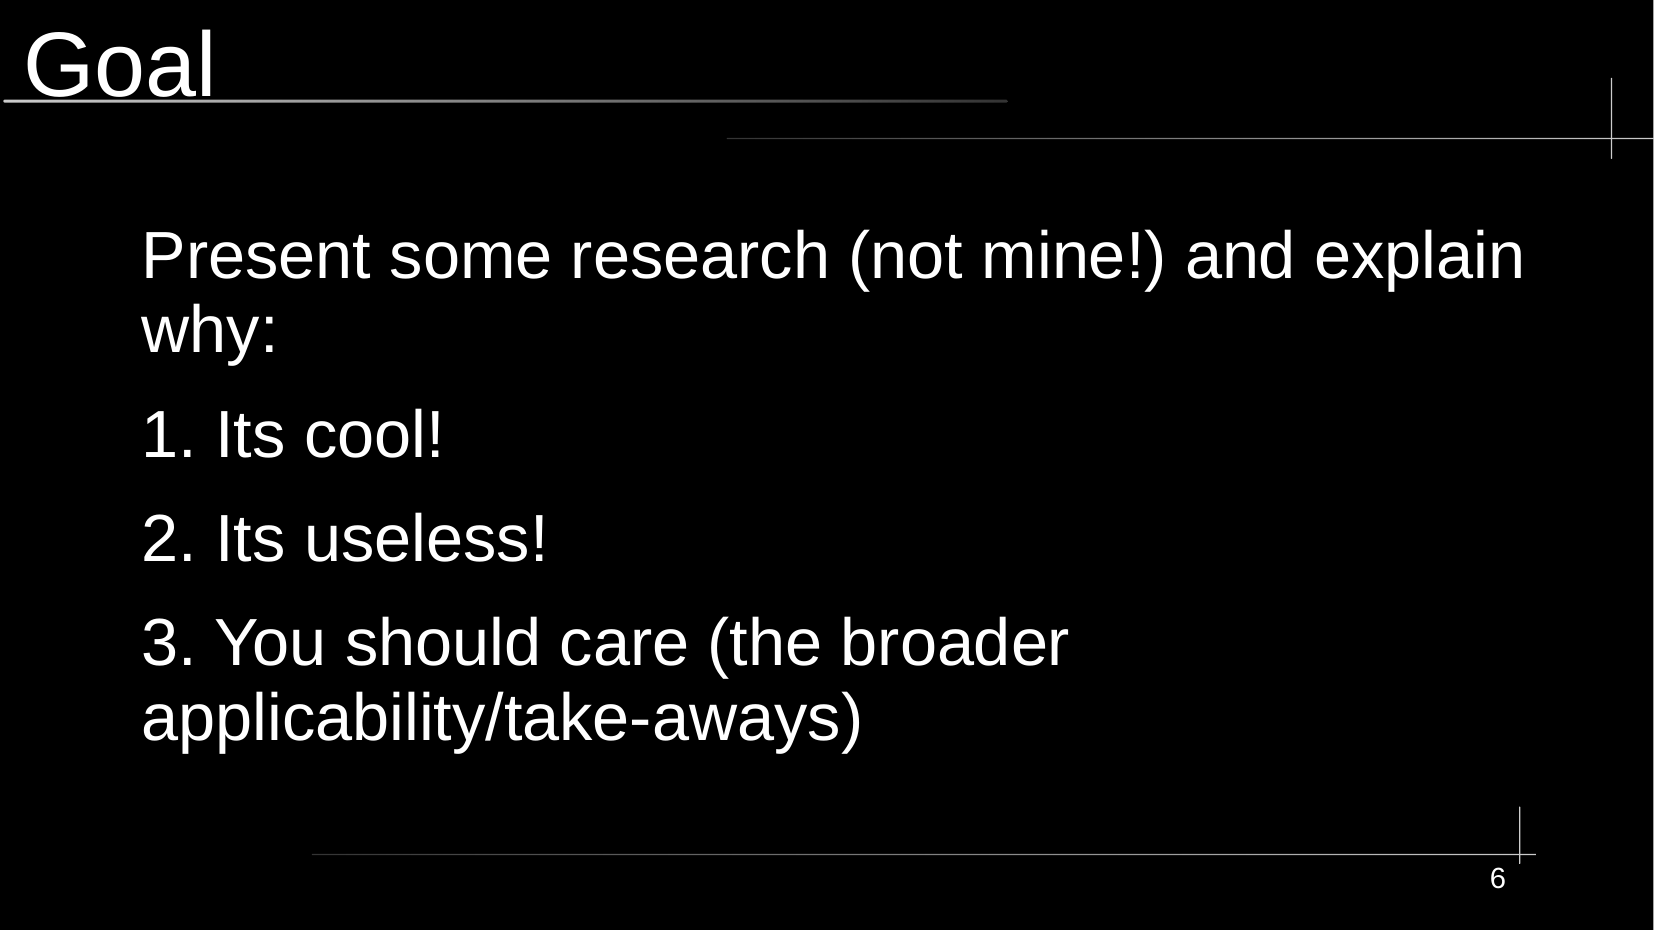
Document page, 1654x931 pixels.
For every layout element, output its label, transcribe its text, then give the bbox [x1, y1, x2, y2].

list Present some research (not mine!) and explain why: 1. Its cool! 2. Its useless! 3. You should care (the broader applicability/take-aways) [70, 217, 1559, 758]
title Goal [23, 11, 1589, 119]
